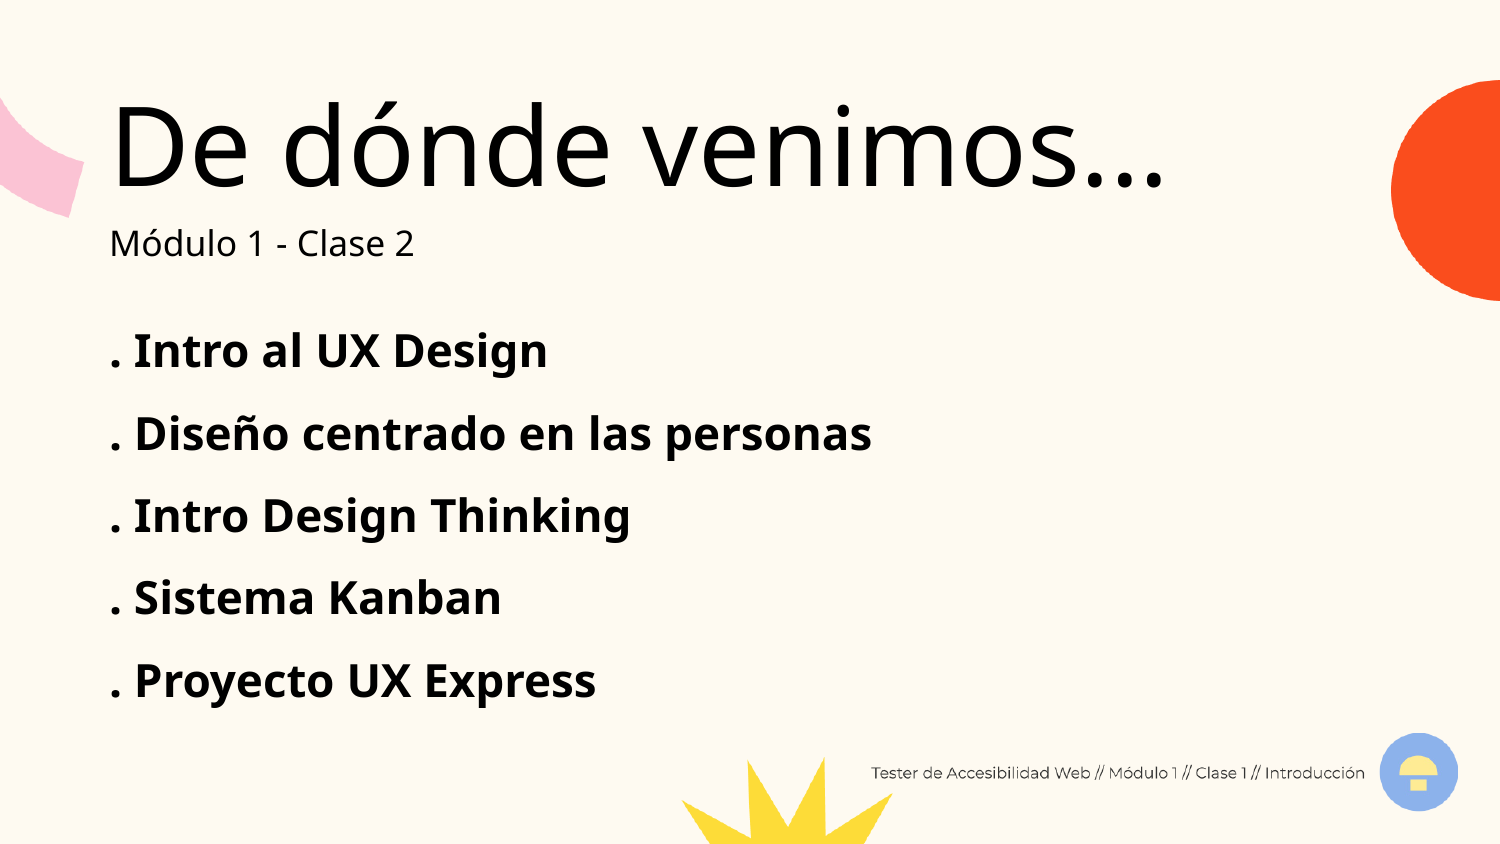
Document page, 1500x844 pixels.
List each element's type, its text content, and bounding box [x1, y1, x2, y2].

text_box . Intro al UX Design . Diseño centrado en las personas . Intro Design Thinking . Sistema Kanban . Proyecto UX Express [94, 288, 980, 713]
text_box Módulo 1 - Clase 2 [94, 205, 980, 279]
text_box De dónde venimos... [94, 61, 1444, 224]
picture [0, 0, 1500, 844]
